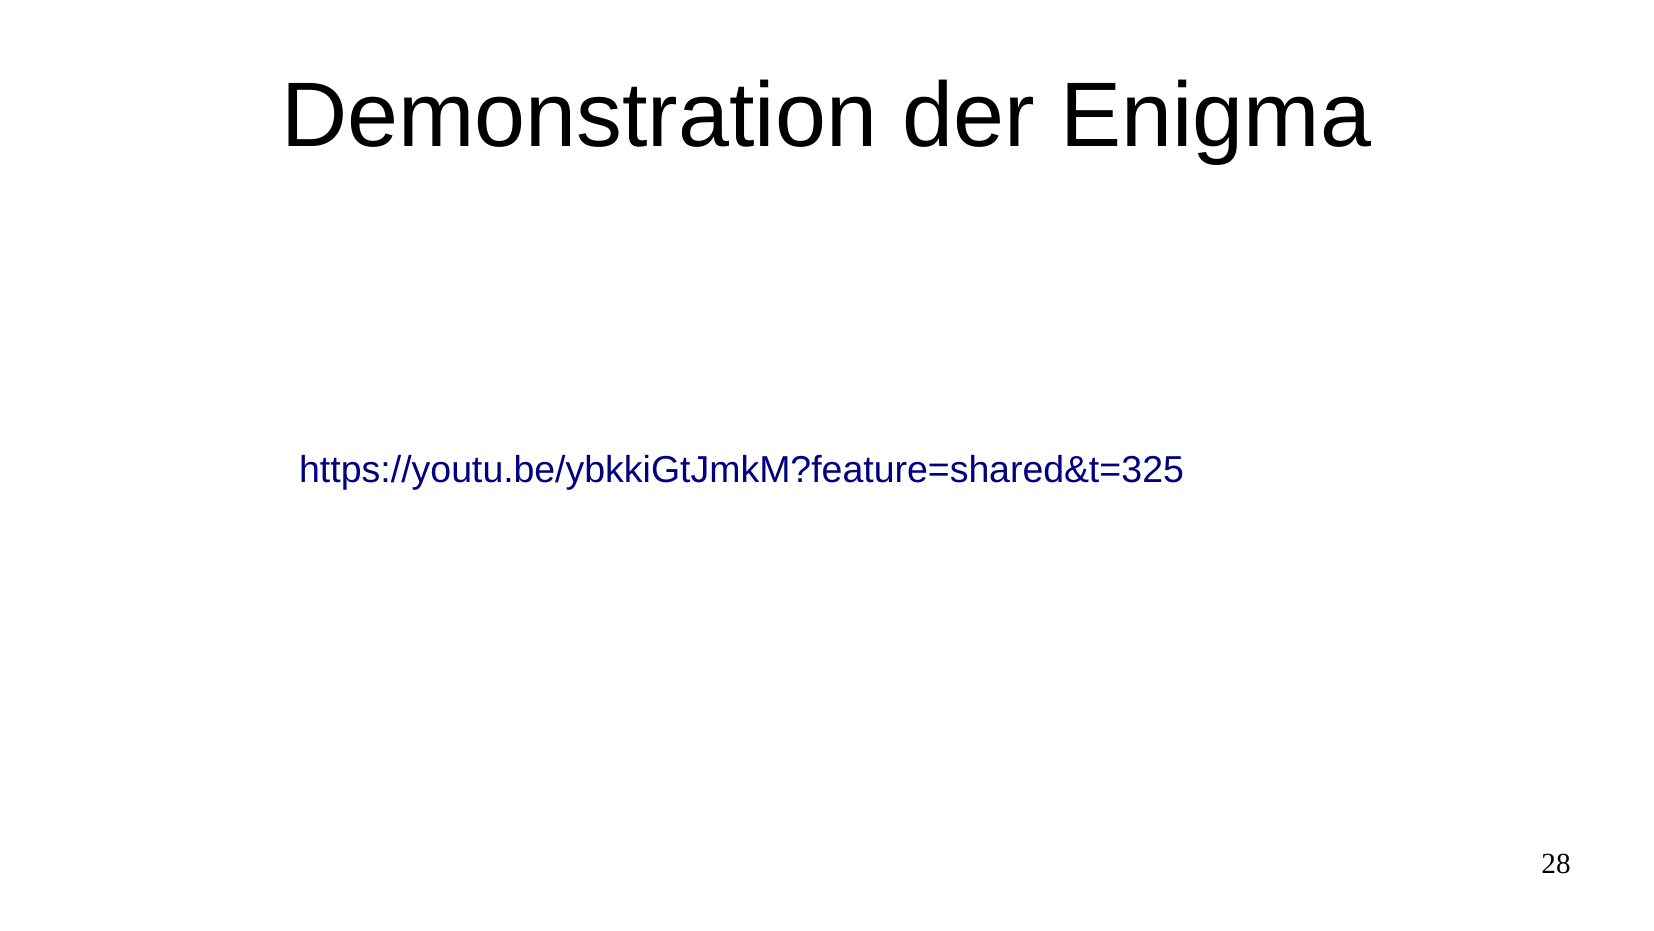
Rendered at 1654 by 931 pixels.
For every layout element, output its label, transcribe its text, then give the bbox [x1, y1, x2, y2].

title Demonstration der Enigma [82, 37, 1571, 193]
text_box [82, 217, 1571, 758]
